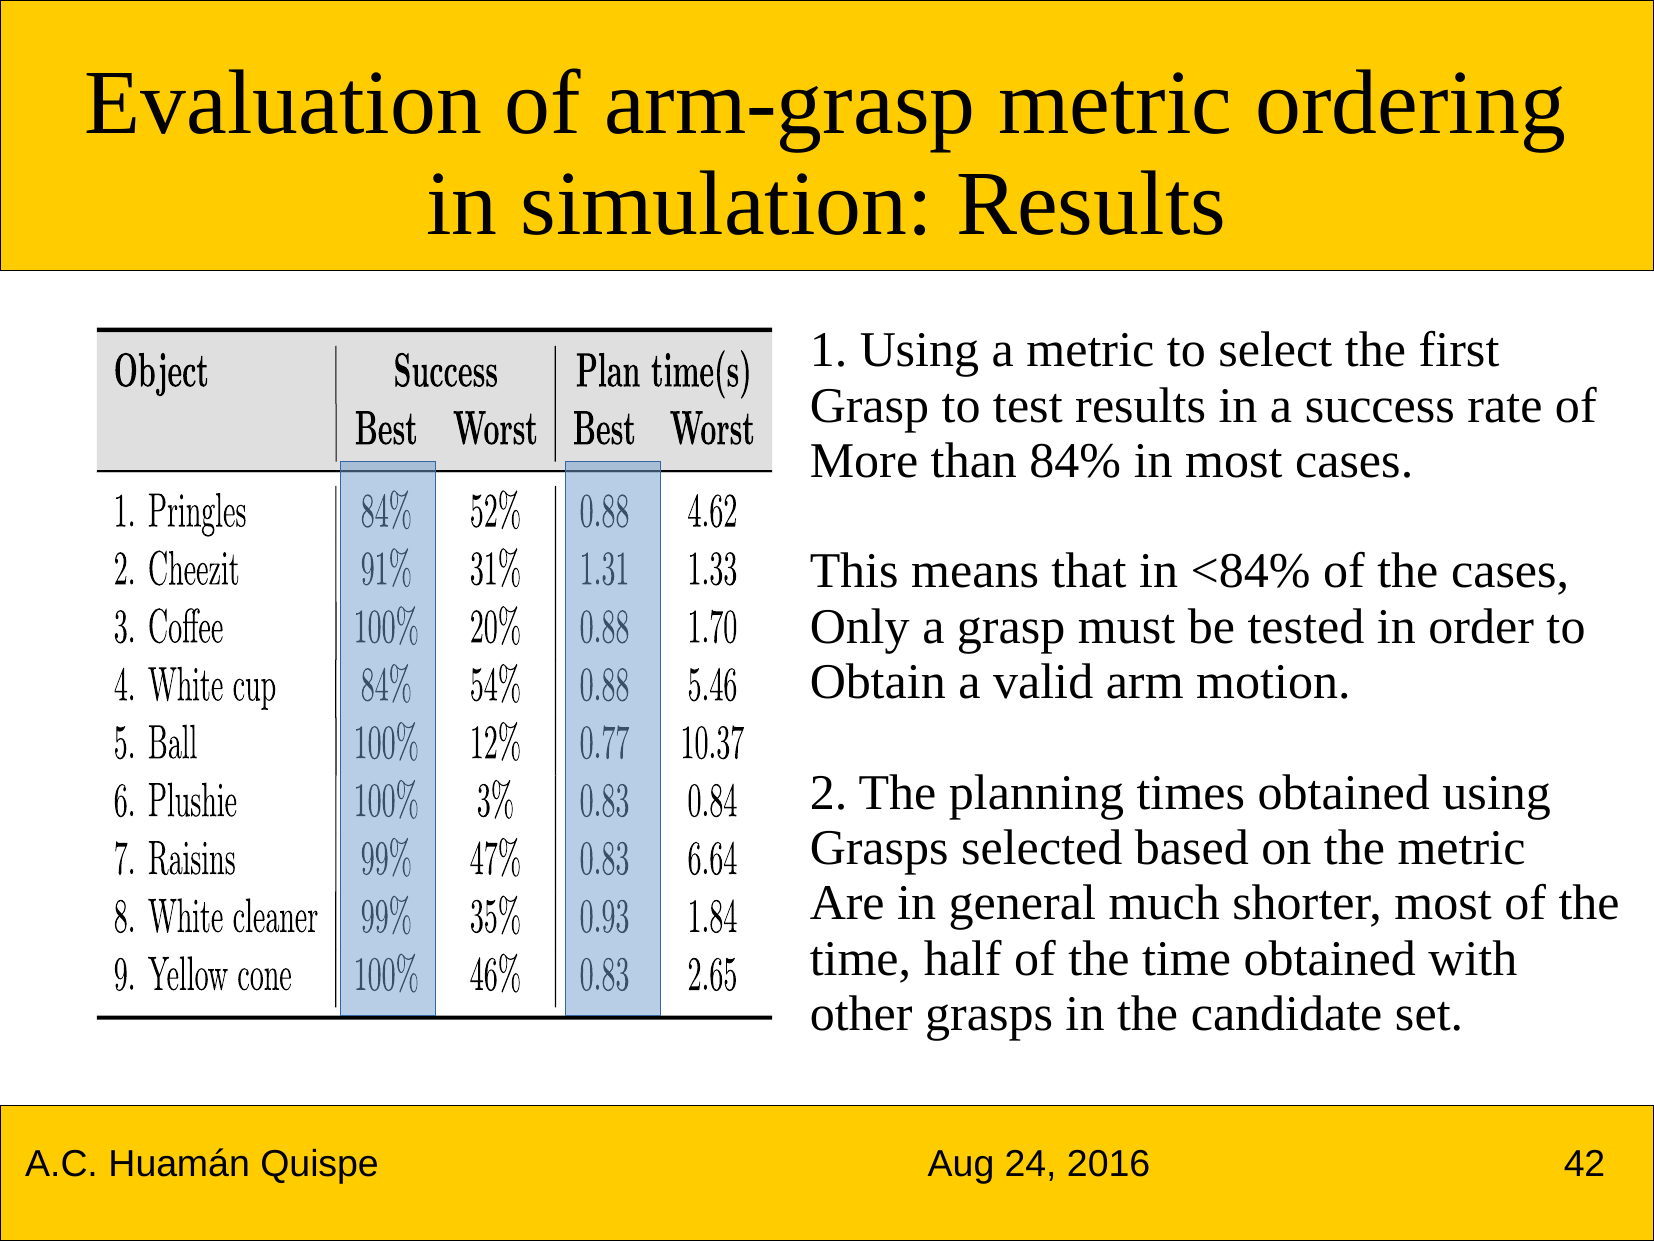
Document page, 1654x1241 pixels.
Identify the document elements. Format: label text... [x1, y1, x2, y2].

text_box [96, 327, 773, 1020]
title Evaluation of arm-grasp metric ordering in simulation: Results [82, 49, 1571, 257]
text_box 1. Using a metric to select the first Grasp to test results in a success rate of More than 84% in most cases. This means that in <84% of the cases, Only a grasp must be tested in order to Obtain a valid arm motion. 2. The planning times obtained using Grasps selected based on the metric Are in general much shorter, most of the time, half of the time obtained with other grasps in the candidate set. [795, 315, 1654, 1241]
